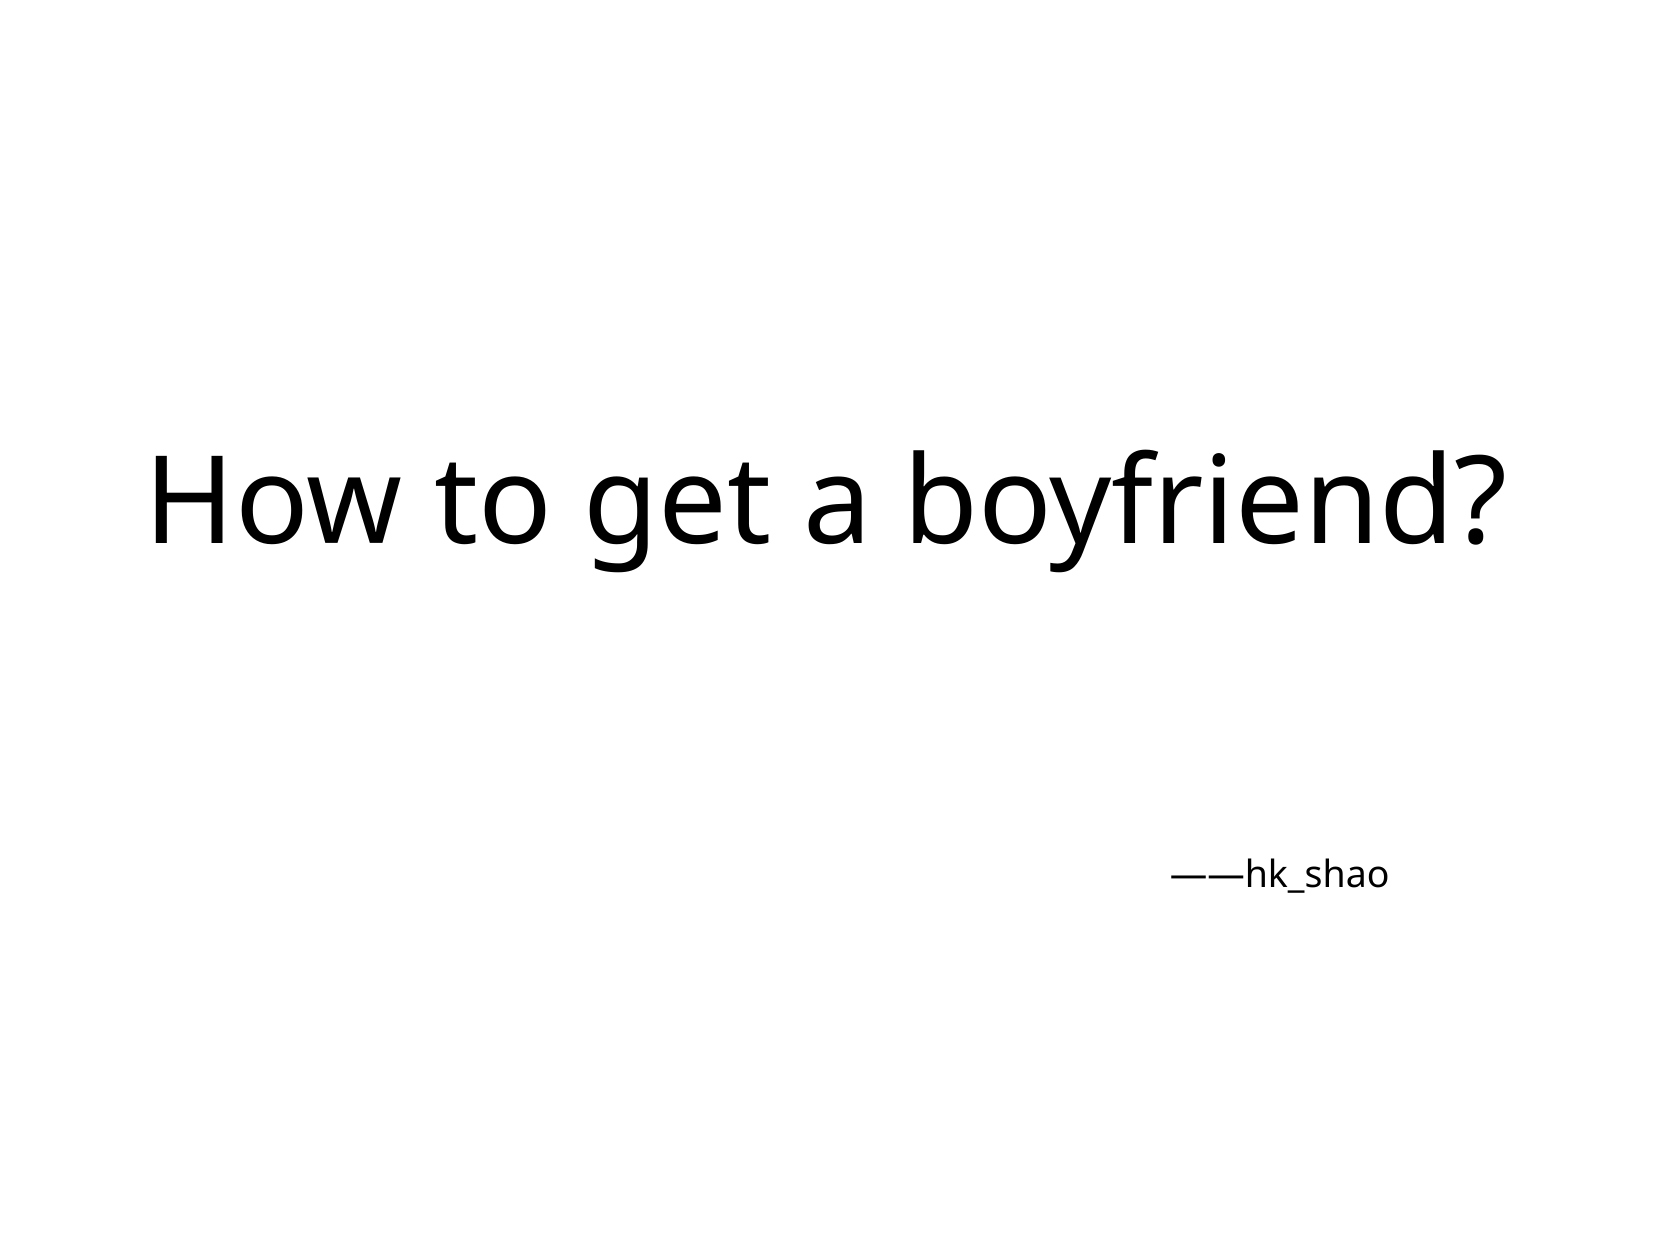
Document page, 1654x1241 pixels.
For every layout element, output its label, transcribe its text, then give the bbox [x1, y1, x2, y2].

text_box ——hk_shao [1155, 840, 1401, 898]
title How to get a boyfriend? [82, 392, 1571, 600]
